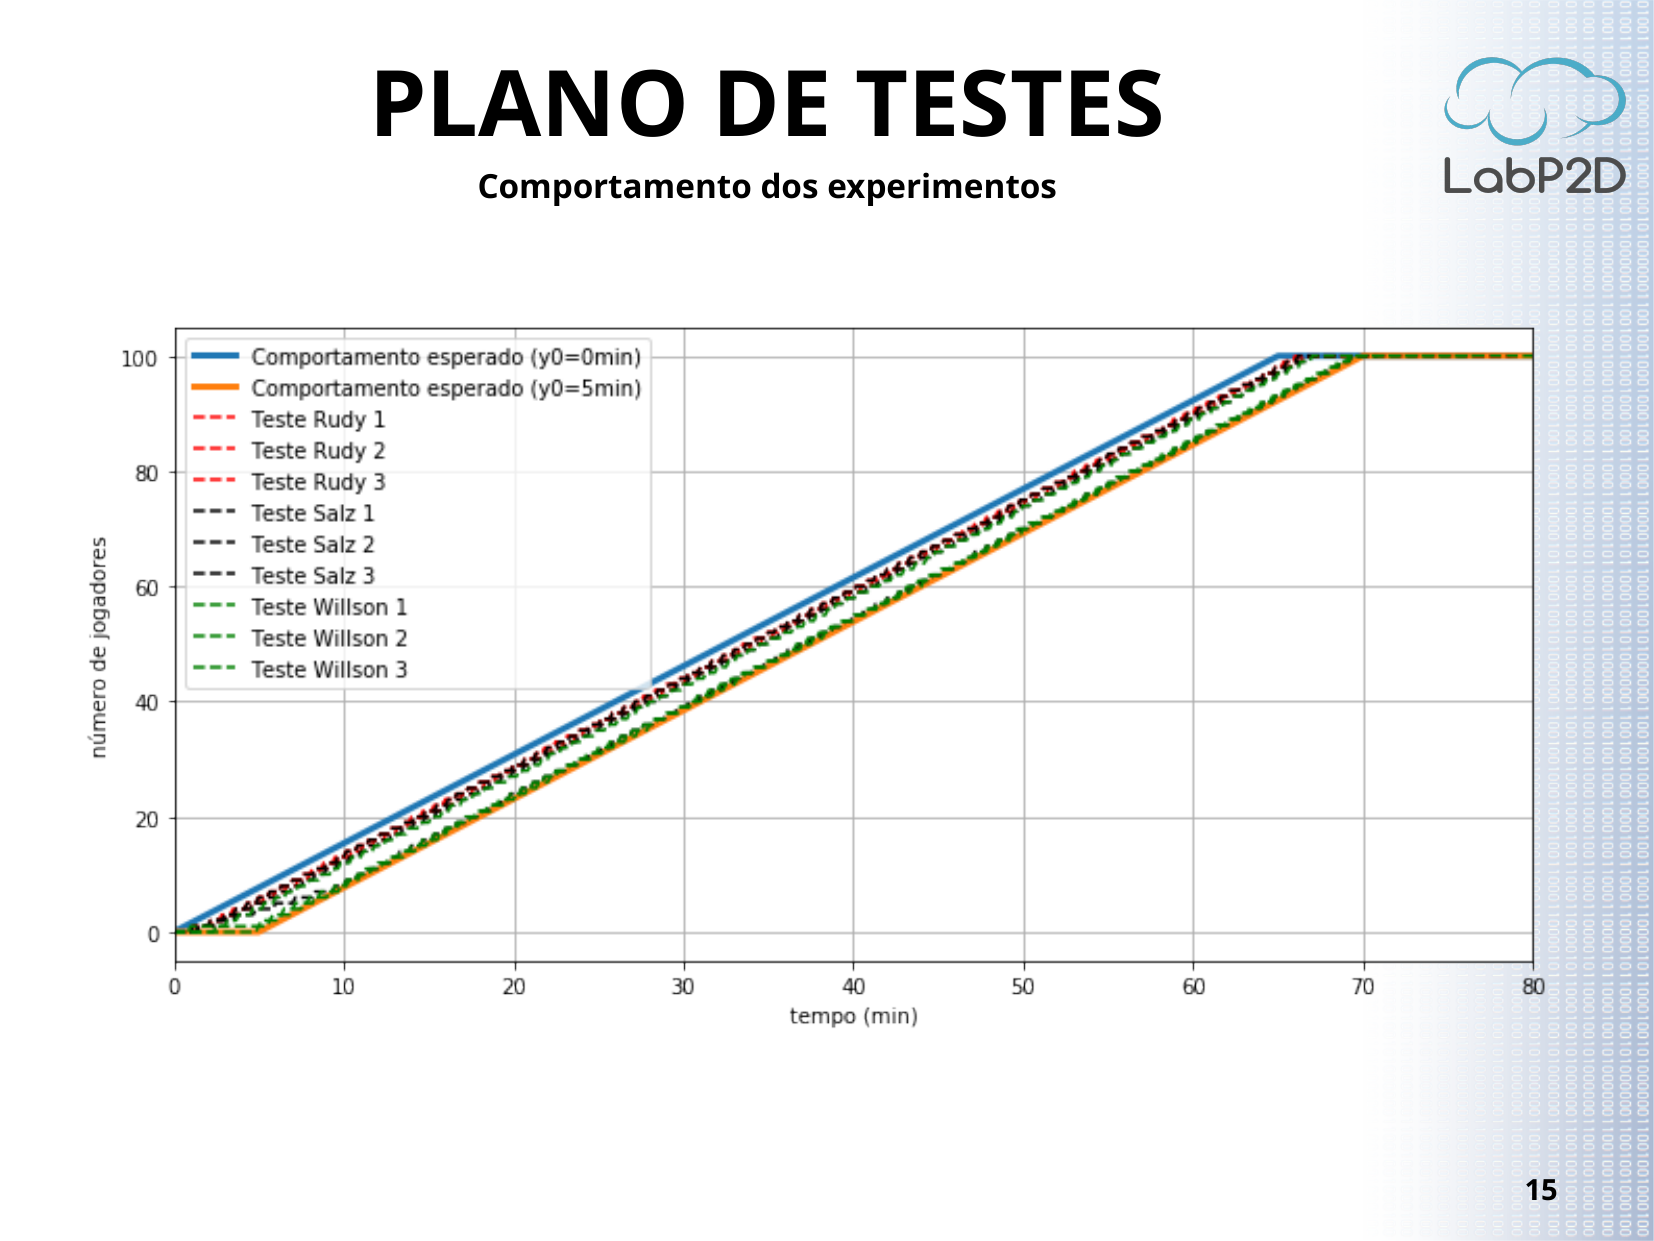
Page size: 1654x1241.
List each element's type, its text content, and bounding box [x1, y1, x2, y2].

title PLANO DE TESTES Comportamento dos experimentos [82, 19, 1453, 227]
picture [75, 1, 1654, 1240]
